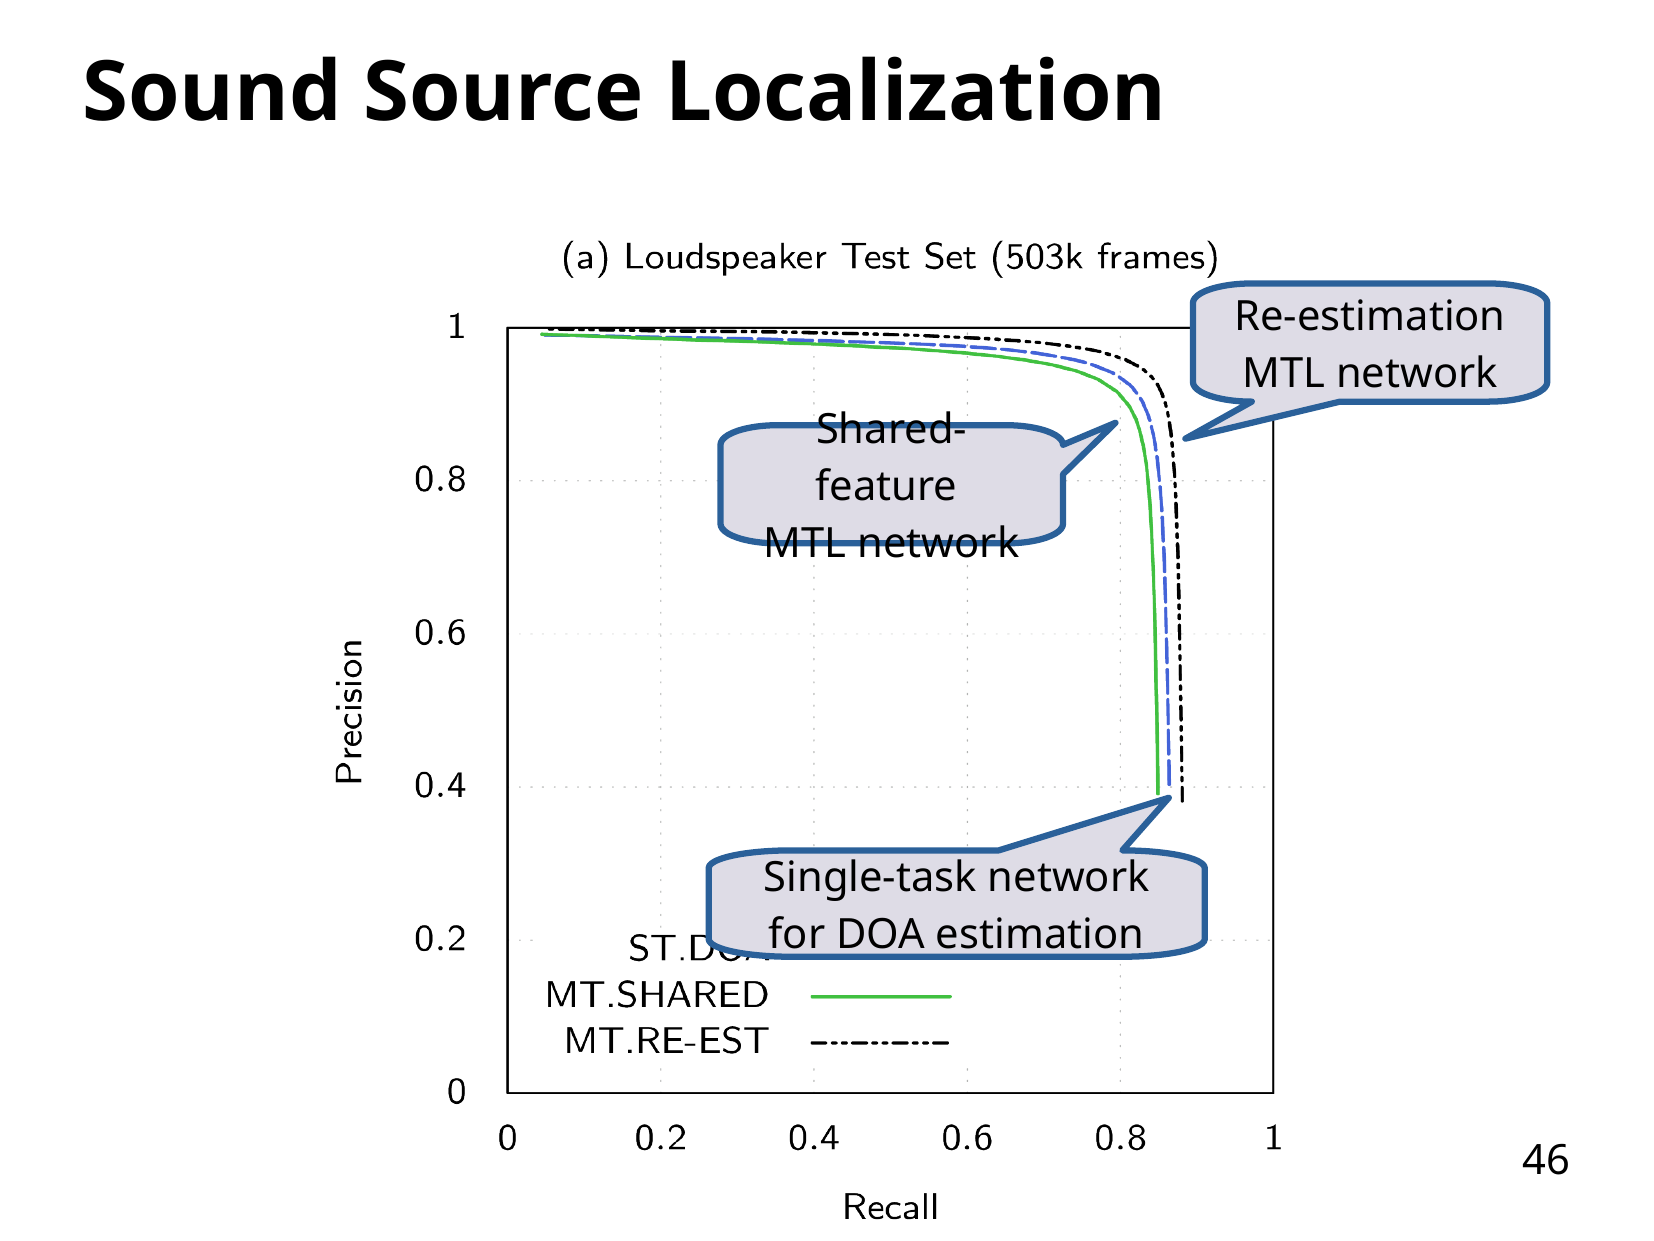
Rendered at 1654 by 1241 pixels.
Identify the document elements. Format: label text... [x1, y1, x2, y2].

text_box Single-task network for DOA estimation [708, 797, 1205, 957]
picture [293, 188, 1359, 1241]
title Sound Source Localization [82, 42, 1571, 137]
text_box Shared-feature MTL network [720, 422, 1116, 544]
text_box Re-estimation MTL network [1185, 283, 1548, 439]
